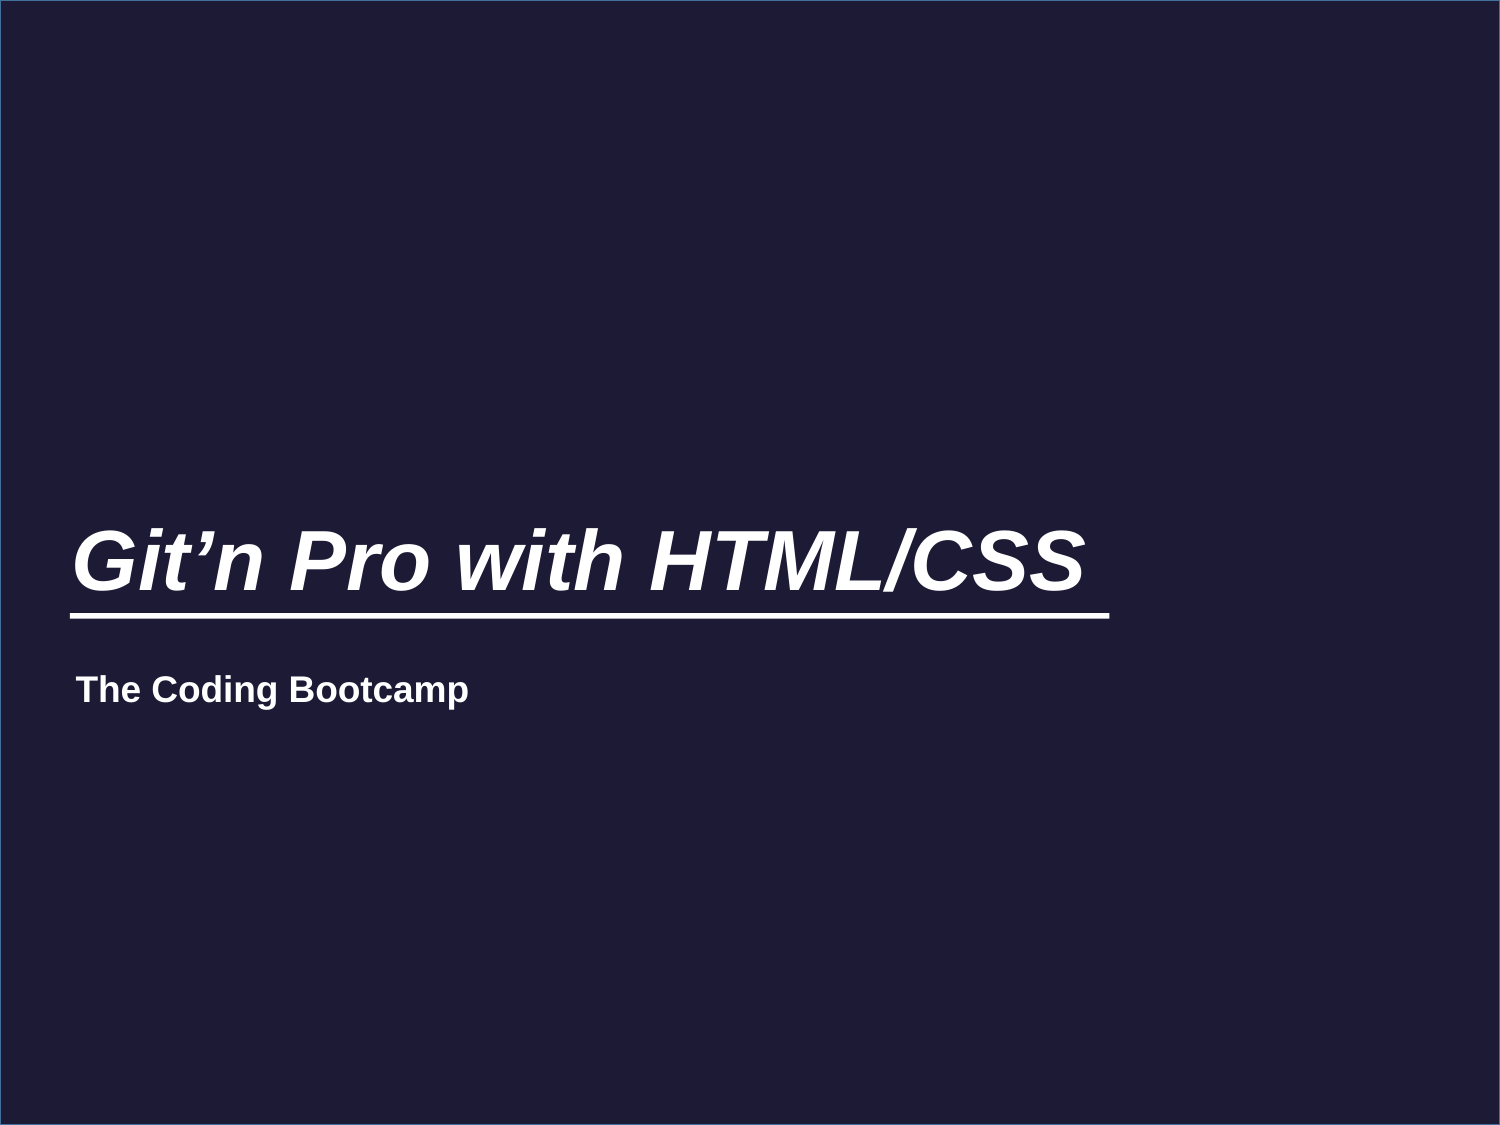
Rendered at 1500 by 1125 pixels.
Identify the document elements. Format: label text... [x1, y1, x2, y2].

title Git’n Pro with HTML/CSS [64, 484, 1415, 628]
